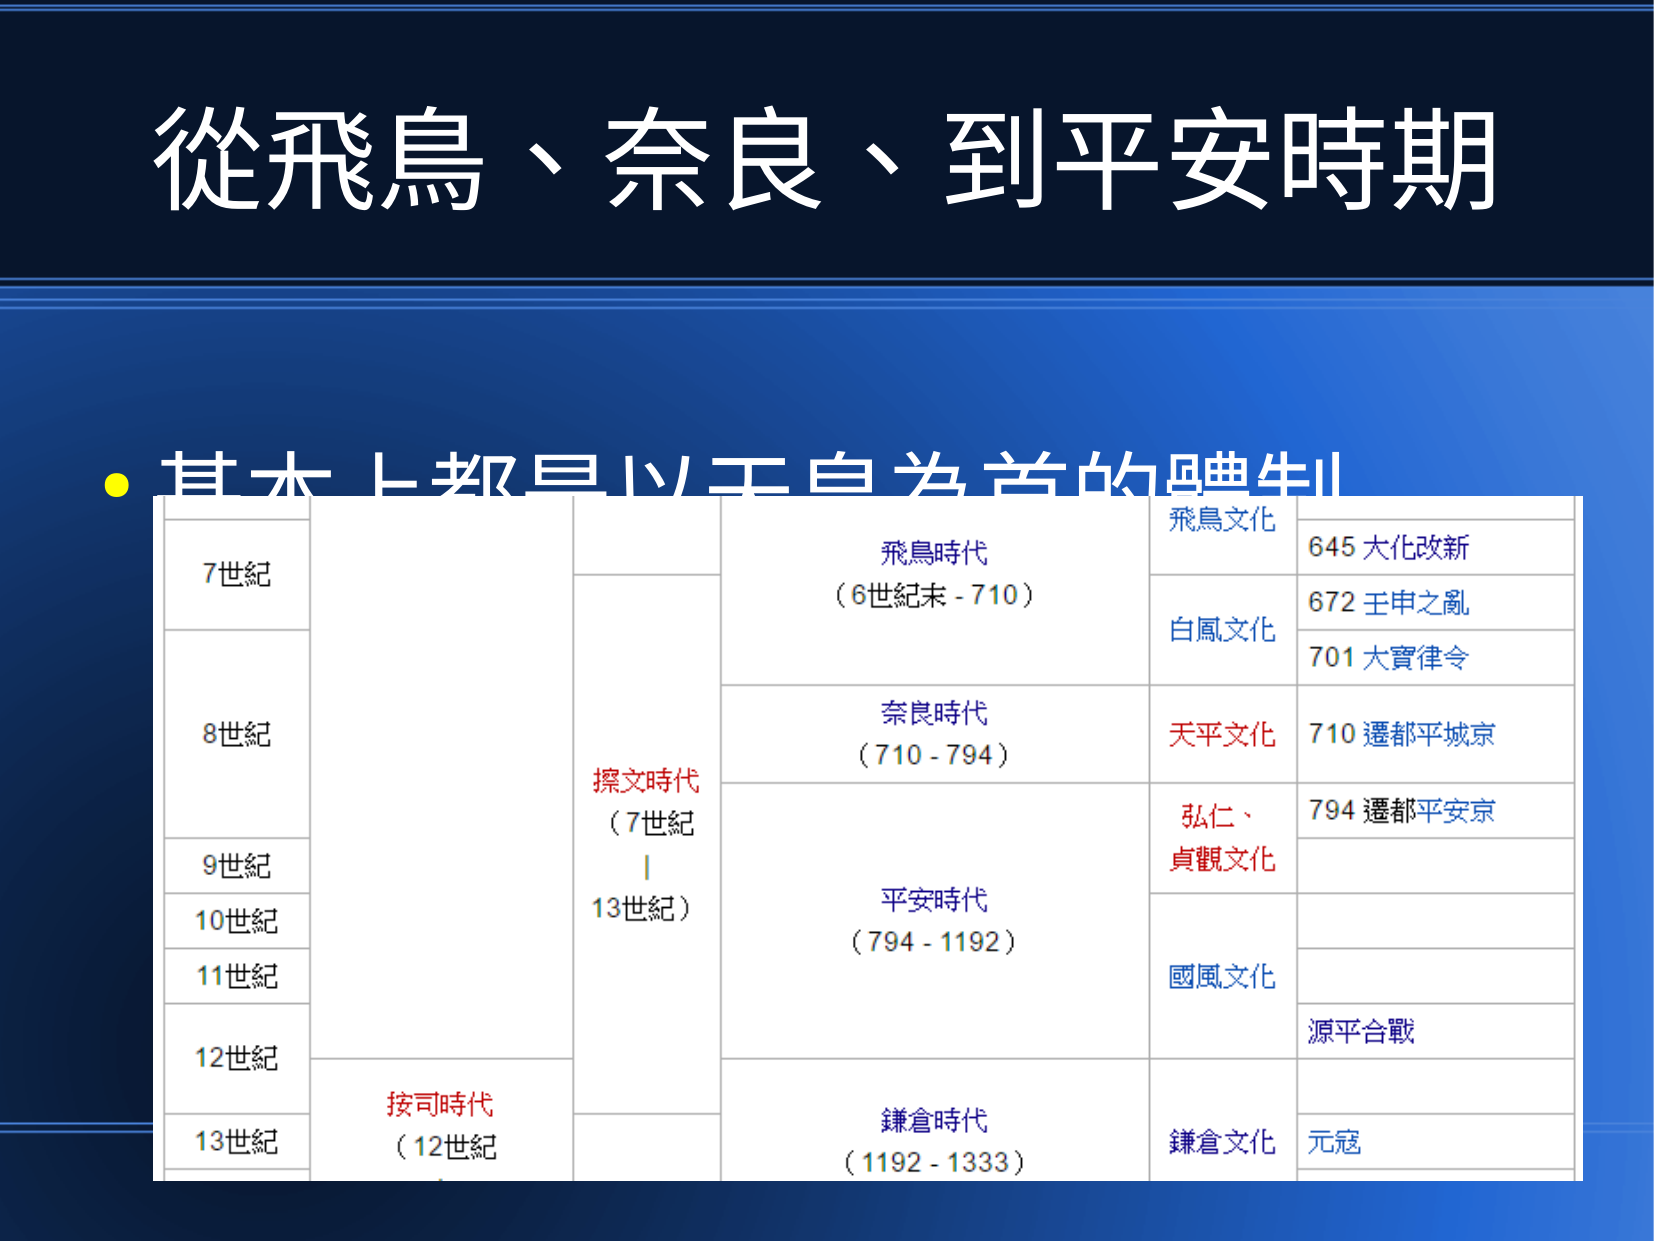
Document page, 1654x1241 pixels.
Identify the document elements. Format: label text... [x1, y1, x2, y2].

list 基本上都是以天皇為首的體制 [82, 355, 1571, 1241]
title 從飛鳥、奈良、到平安時期 [82, 49, 1571, 257]
picture [0, 0, 1654, 1241]
